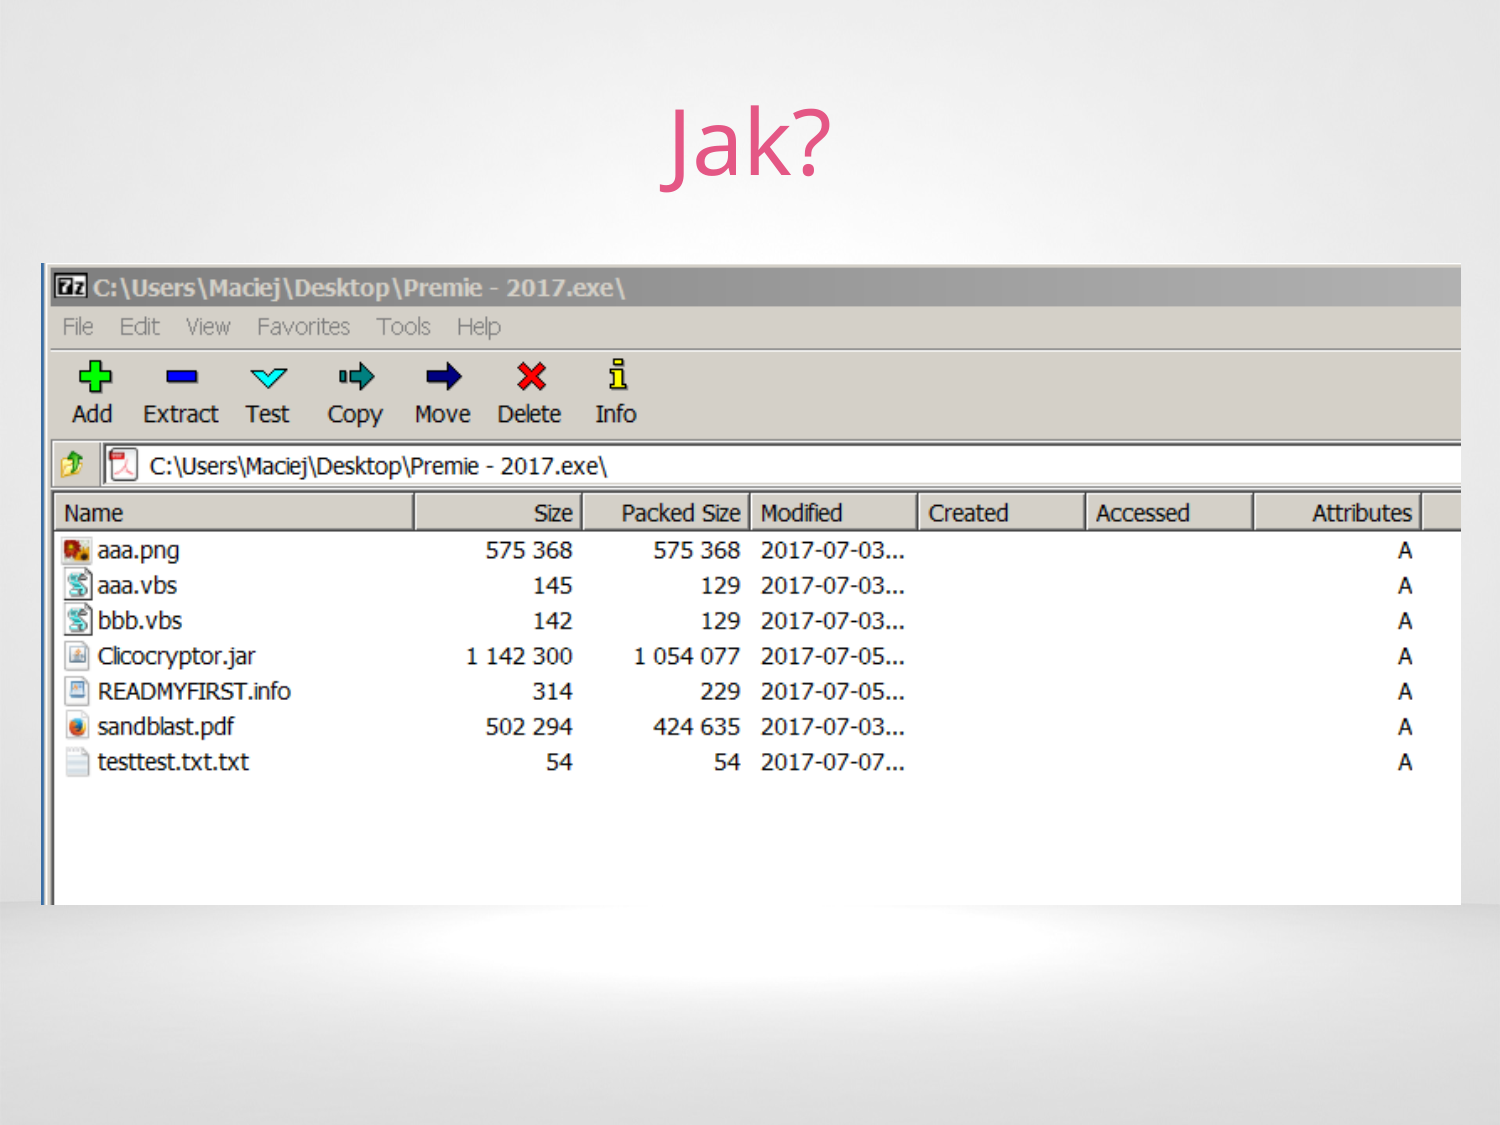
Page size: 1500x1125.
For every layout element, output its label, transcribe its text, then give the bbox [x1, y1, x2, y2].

title Jak? [75, 45, 1425, 233]
picture [0, 0, 1500, 1125]
